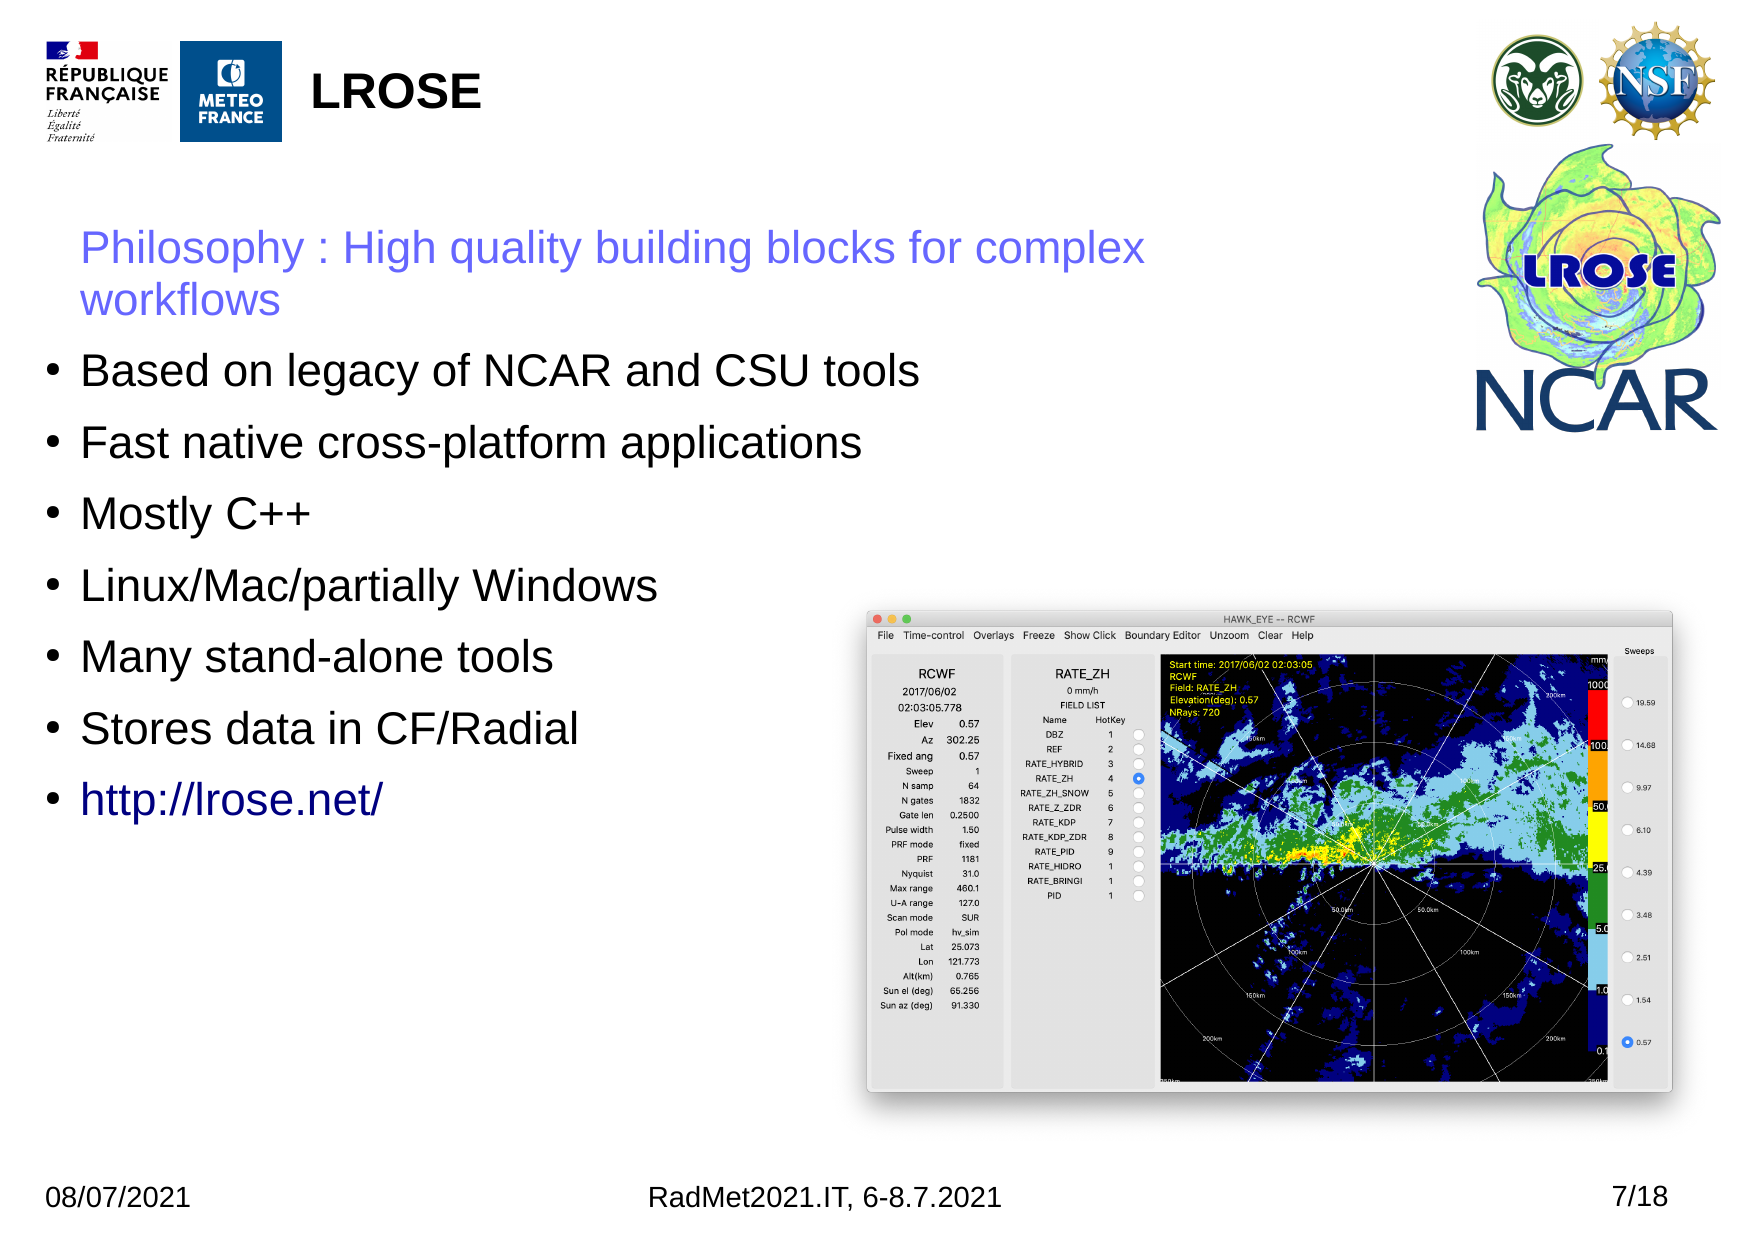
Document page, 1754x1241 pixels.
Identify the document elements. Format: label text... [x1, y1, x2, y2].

picture [1476, 19, 1717, 142]
picture [826, 583, 1713, 1146]
title LROSE [310, 40, 1476, 142]
picture [180, 41, 282, 142]
picture [1476, 143, 1721, 433]
list Philosophy : High quality building blocks for complex workflows Based on legacy of NCAR and CSU tools Fast native cross-platform applications Mostly C++ Linux/Mac/partially Windows Many stand-alone tools Stores data in CF/Radial http://lrose.net/ [44, 222, 1335, 1118]
picture [46, 41, 172, 142]
